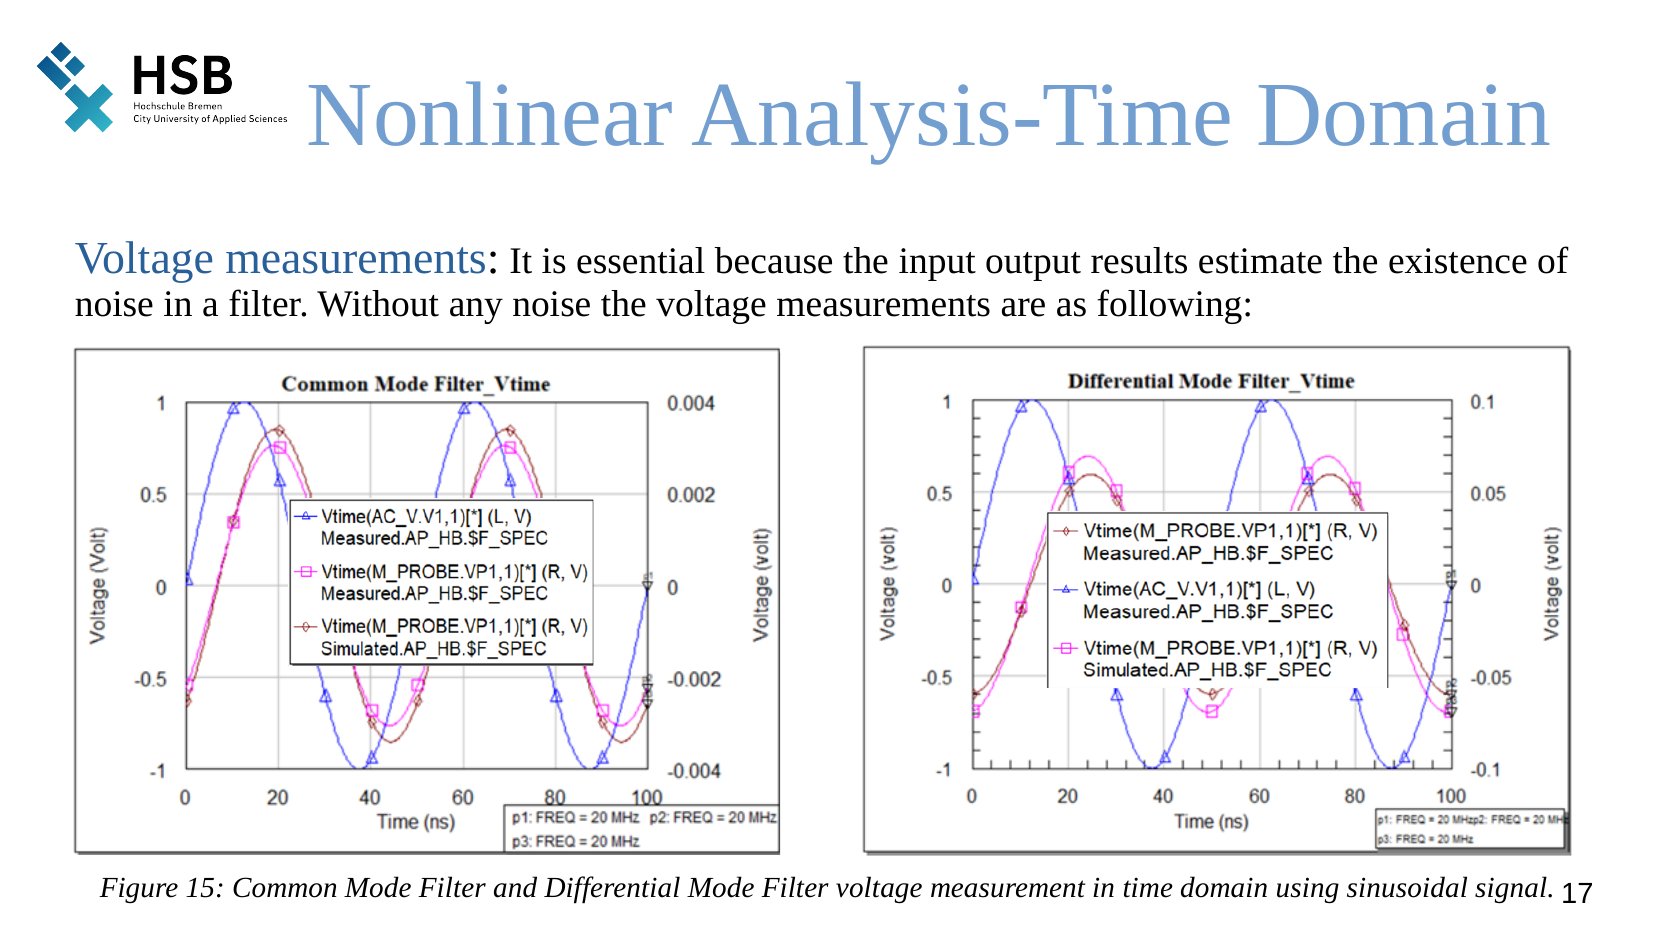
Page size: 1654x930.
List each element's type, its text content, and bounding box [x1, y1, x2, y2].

picture [26, 23, 297, 149]
title Nonlinear Analysis-Time Domain [82, 37, 1571, 193]
text_box <number> [1546, 870, 1653, 926]
picture [72, 345, 781, 855]
picture [861, 344, 1572, 856]
text_box Figure 15: Common Mode Filter and Differential Mode Filter voltage measurement in time domain using sinusoidal signal. [85, 863, 1572, 912]
text_box Voltage measurements: It is essential because the input output results estimate the existence of noise in a filter. Without any noise the voltage measurements are as following: [59, 224, 1605, 366]
